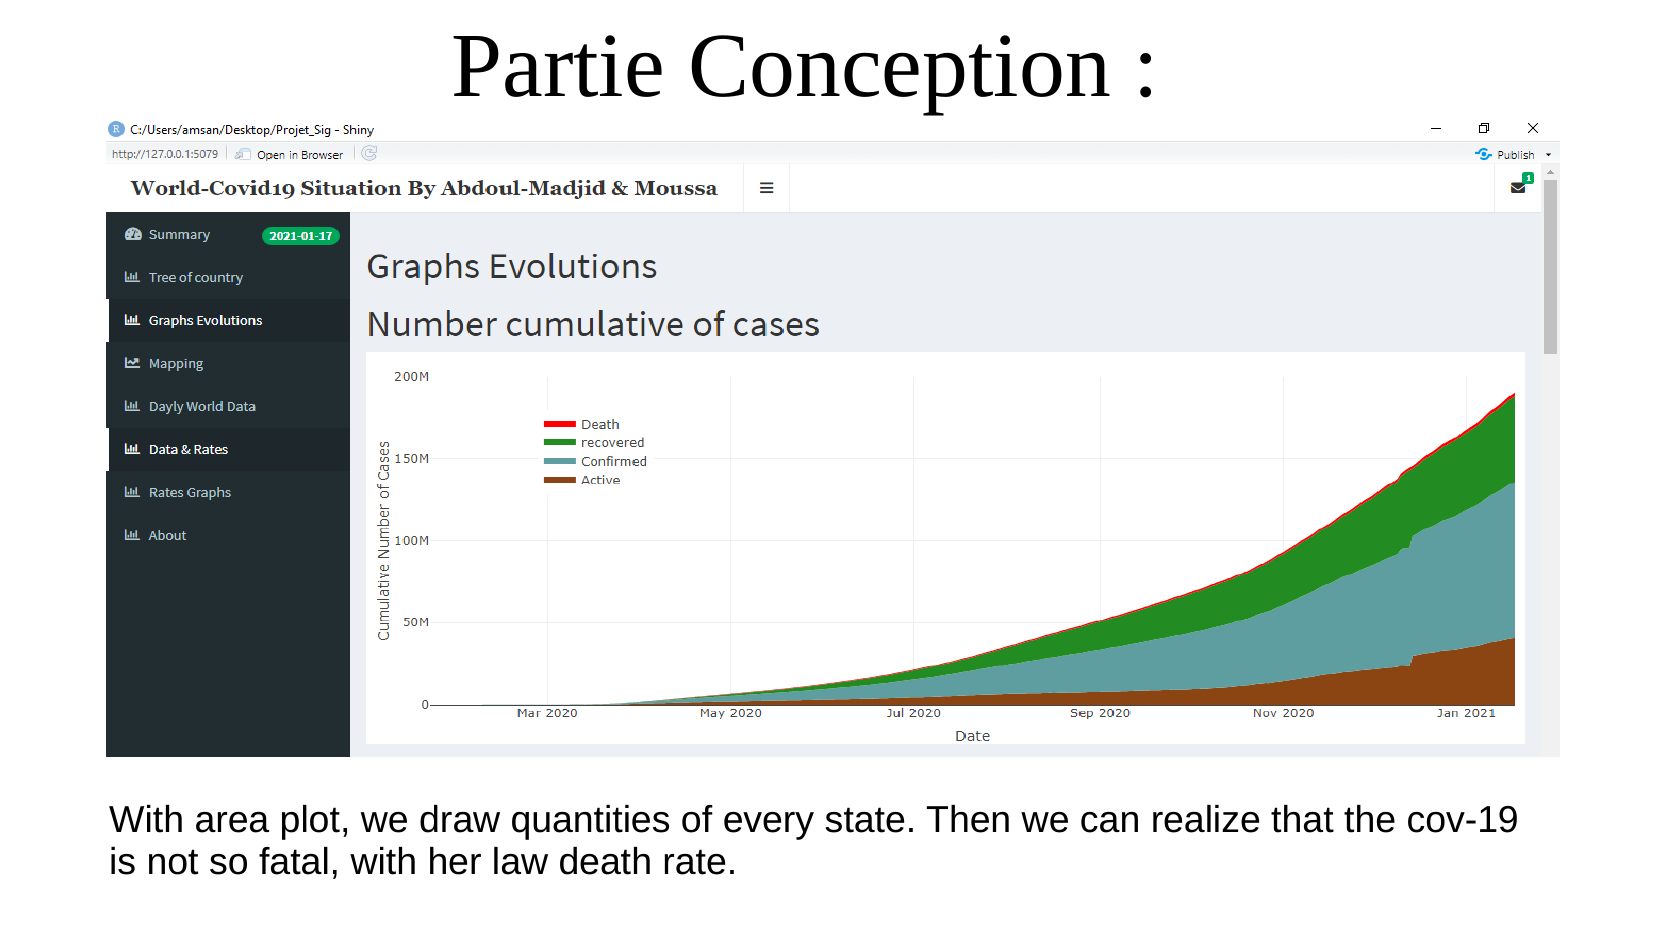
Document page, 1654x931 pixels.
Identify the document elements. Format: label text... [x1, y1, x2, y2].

text_box With area plot, we draw quantities of every state. Then we can realize that the cov-19 is not so fatal, with her law death rate. [94, 791, 1560, 891]
picture [106, 118, 1560, 758]
title Partie Conception : [23, 11, 1589, 119]
